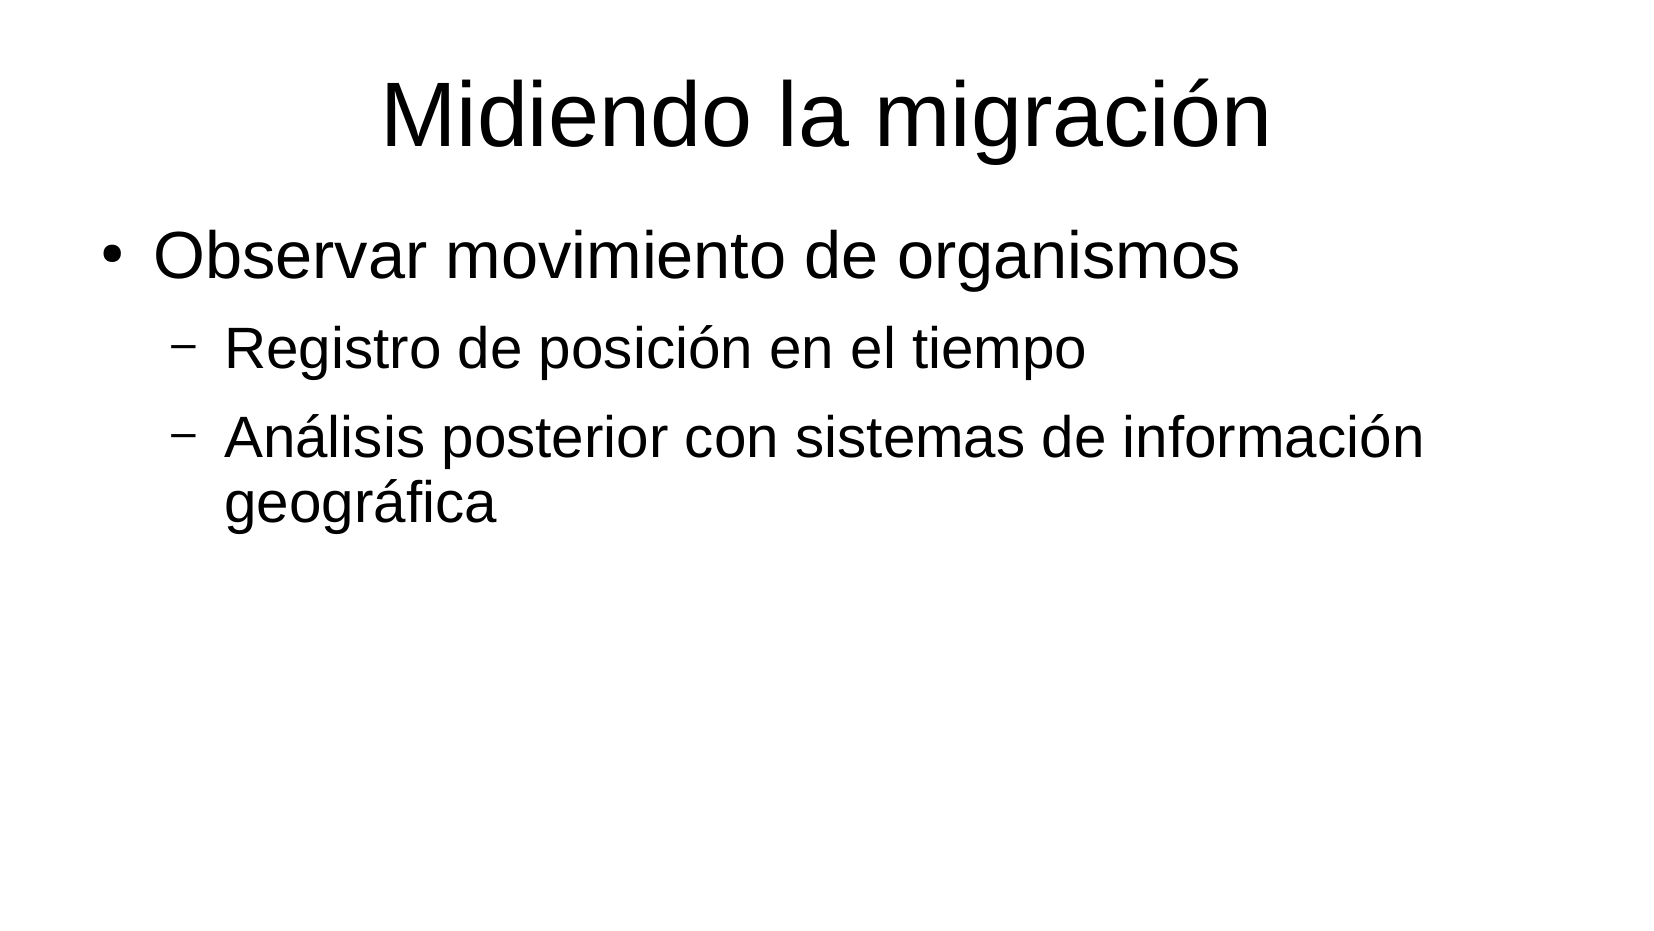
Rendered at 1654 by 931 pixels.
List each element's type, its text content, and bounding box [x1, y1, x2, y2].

title Midiendo la migración [82, 37, 1571, 193]
list Observar movimiento de organismos Registro de posición en el tiempo Análisis posterior con sistemas de información geográfica [82, 217, 1571, 758]
